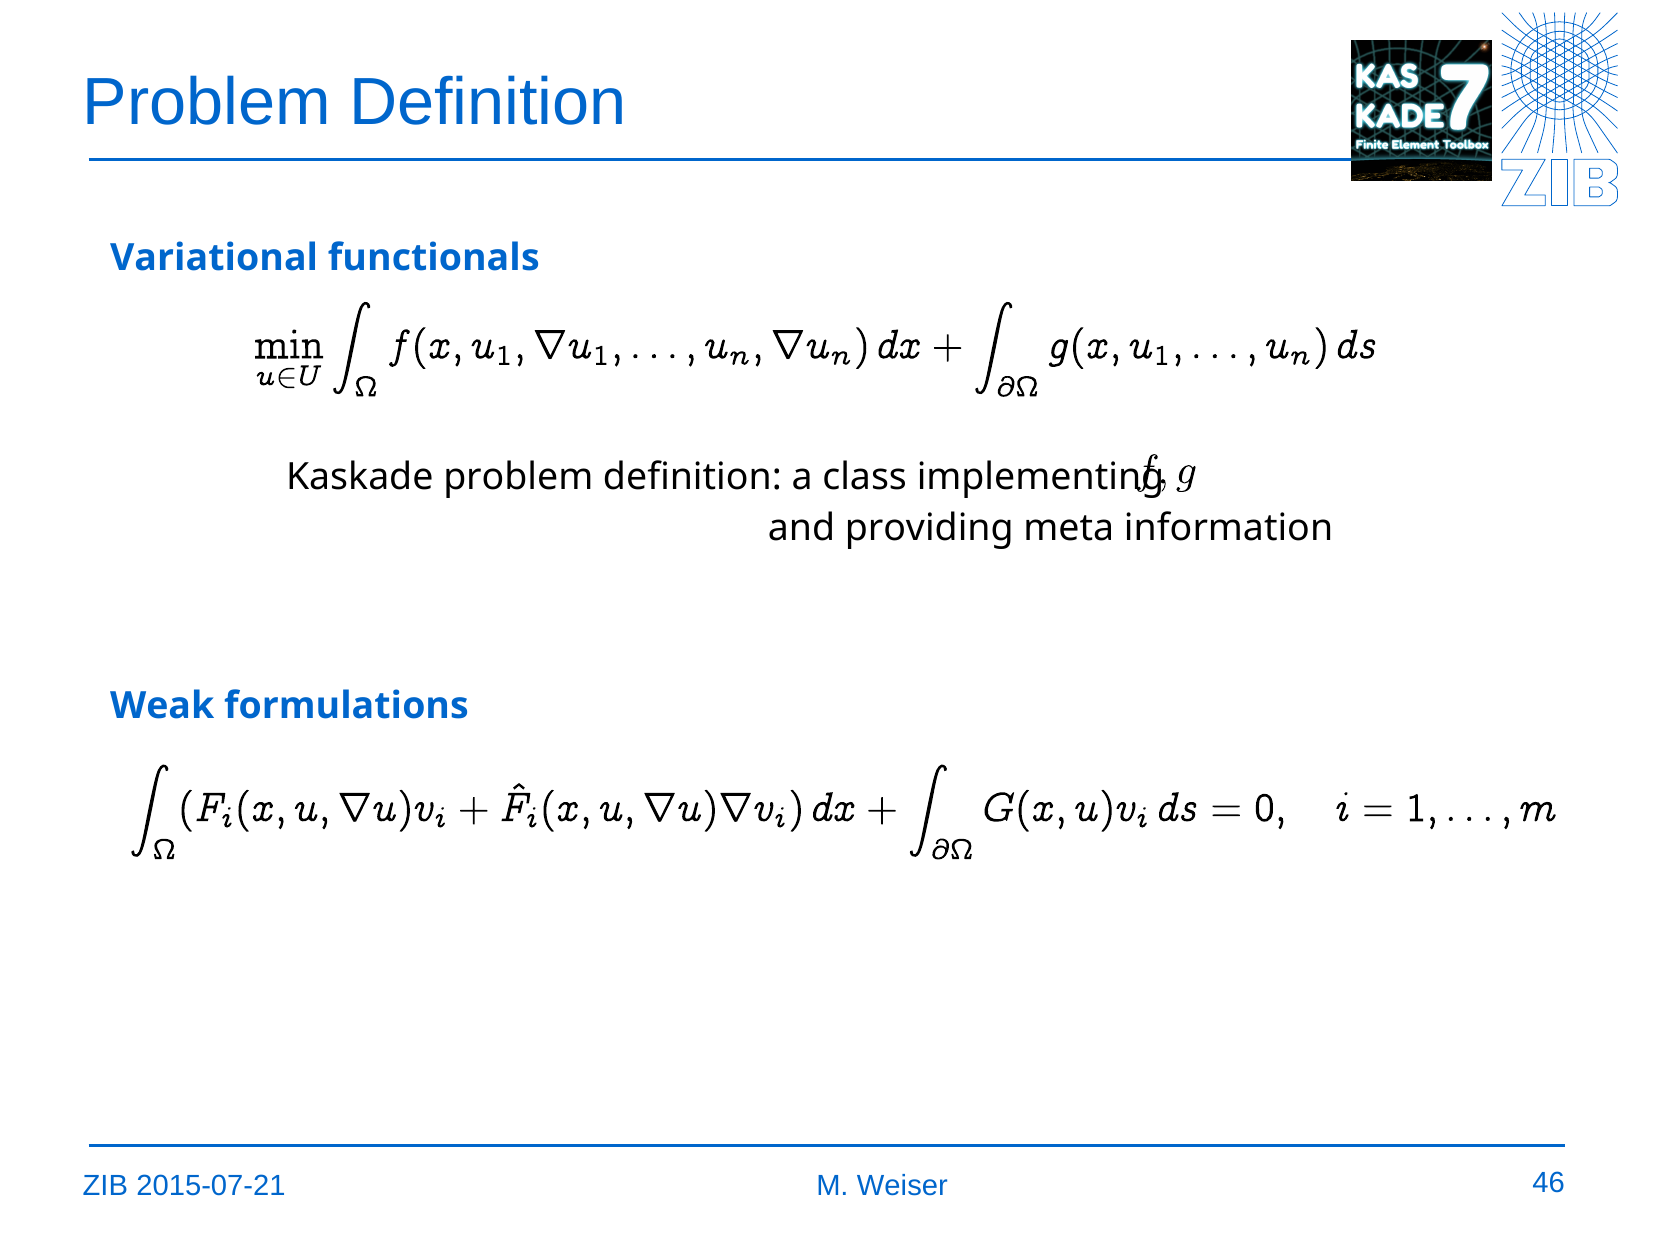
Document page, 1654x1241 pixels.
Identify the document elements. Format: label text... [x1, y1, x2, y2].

picture [131, 764, 1556, 860]
text_box Kaskade problem definition: a class implementing and providing meta information [271, 441, 1323, 545]
picture [1351, 40, 1492, 181]
text_box Weak formulations [95, 671, 470, 731]
title Problem Definition [82, 64, 1359, 139]
picture [1136, 454, 1196, 492]
picture [255, 301, 1376, 397]
text_box Variational functionals [95, 222, 538, 282]
